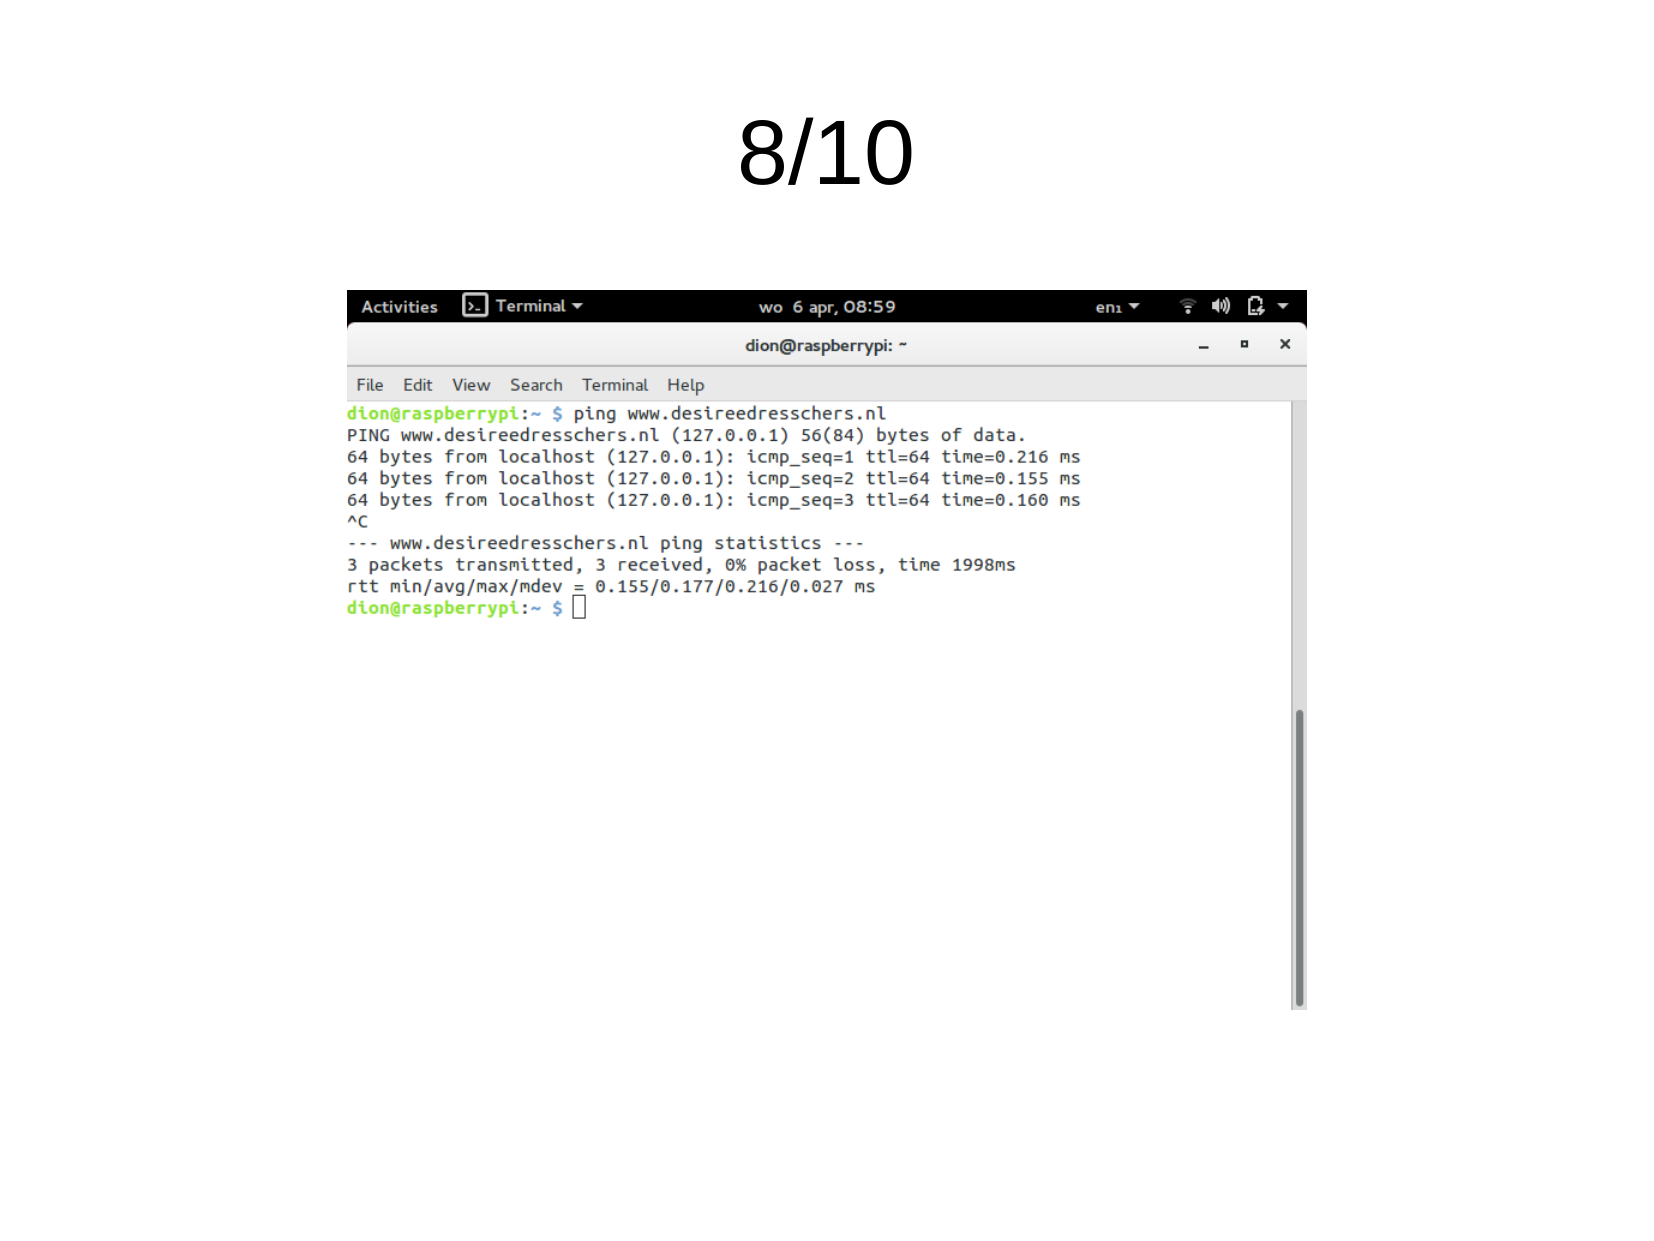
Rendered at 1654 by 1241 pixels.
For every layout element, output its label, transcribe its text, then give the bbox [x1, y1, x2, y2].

title 8/10 [82, 49, 1571, 257]
picture [347, 290, 1307, 1010]
